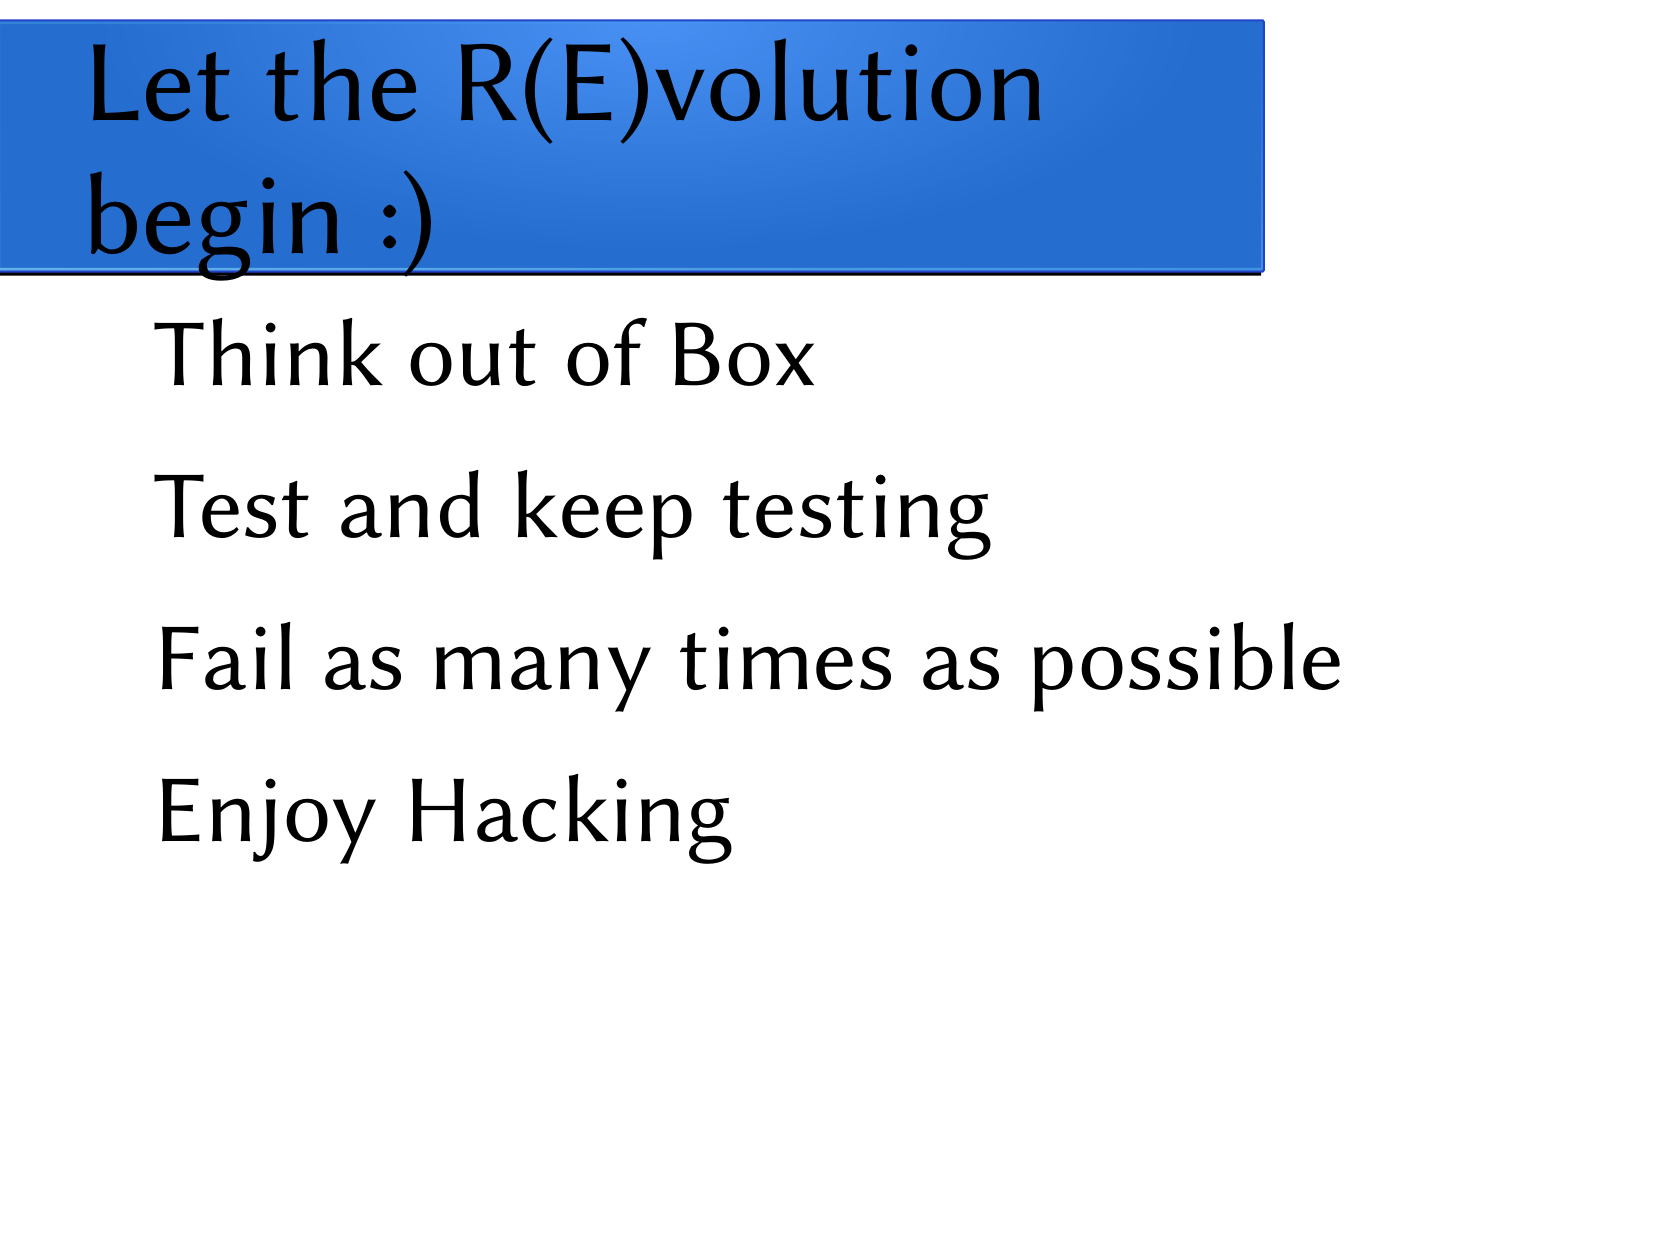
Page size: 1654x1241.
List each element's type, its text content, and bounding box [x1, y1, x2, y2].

list Think out of Box Test and keep testing Fail as many times as possible Enjoy Hacking [82, 299, 1571, 1019]
title Let the R(E)volution begin :) [82, 0, 1235, 299]
